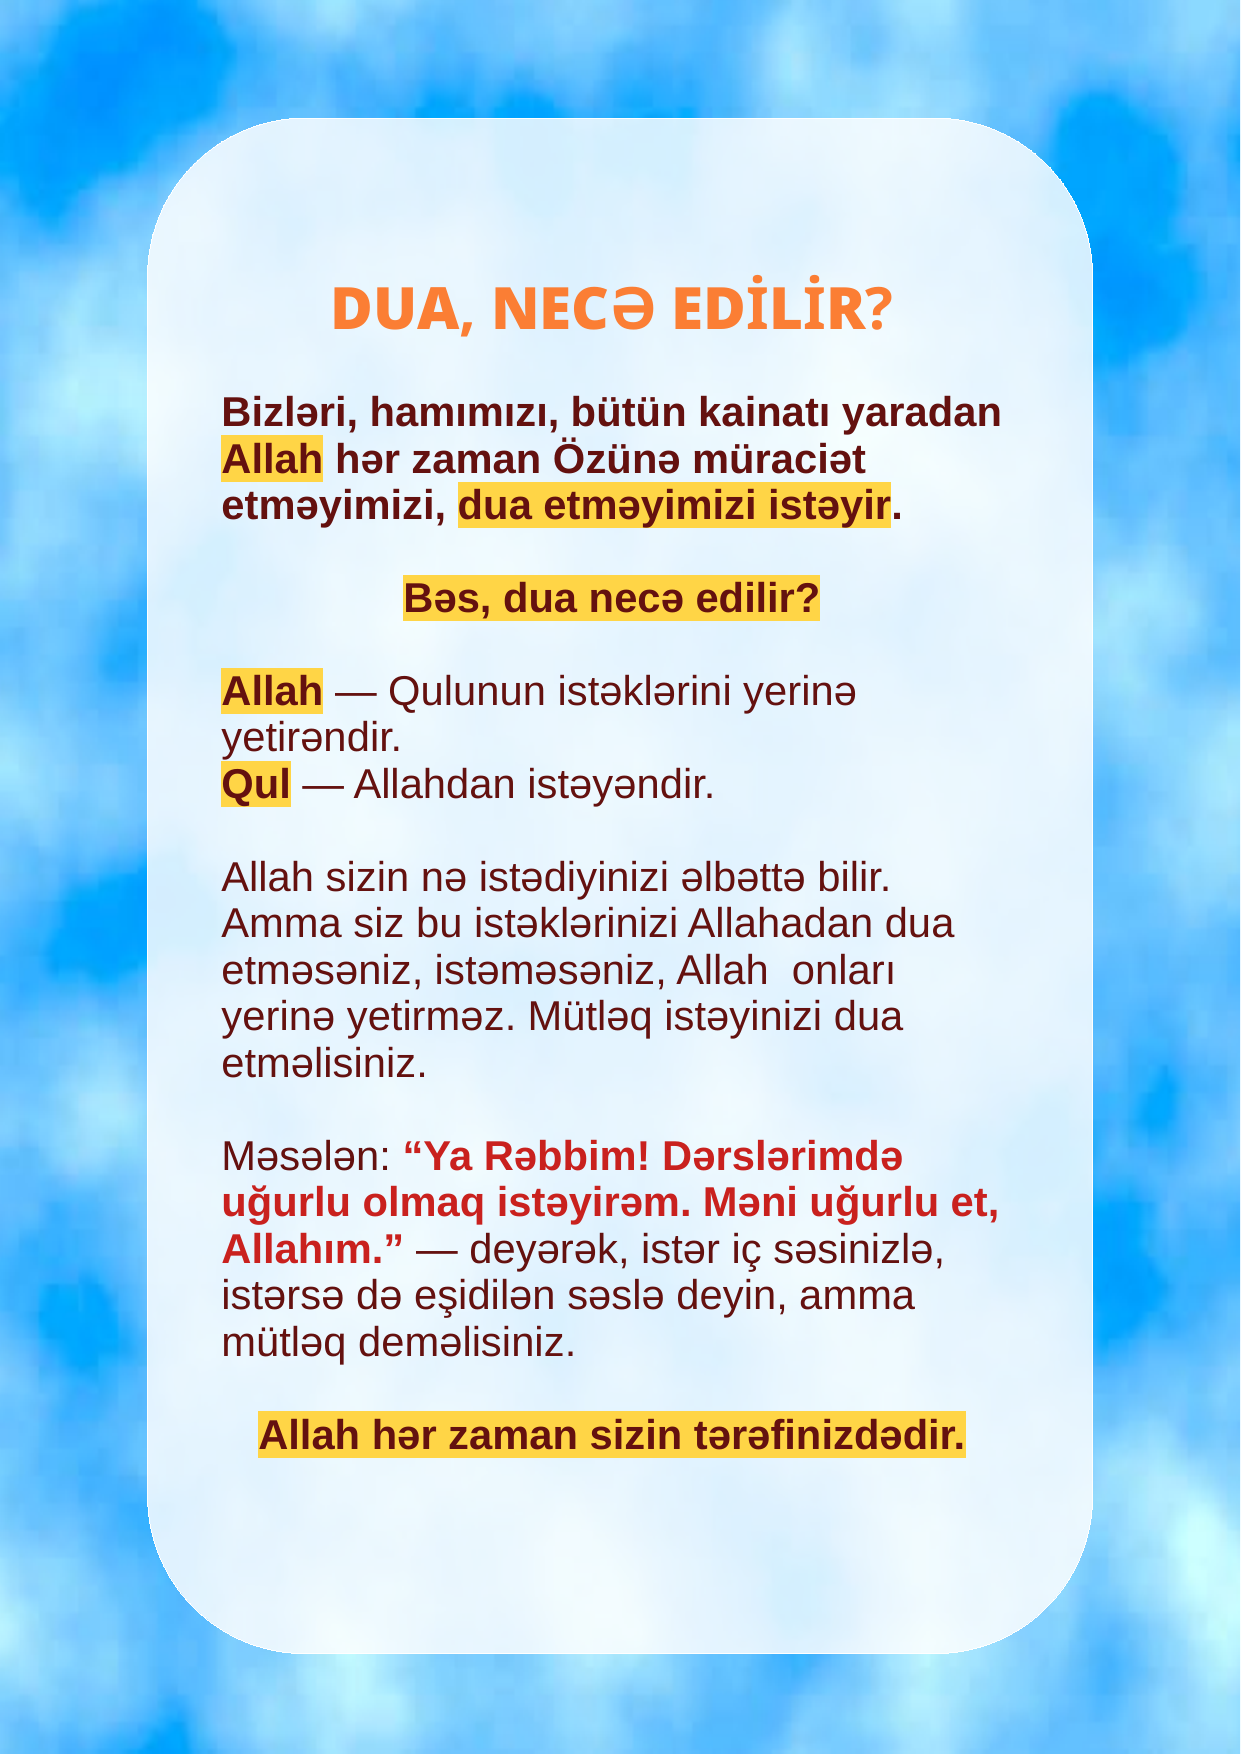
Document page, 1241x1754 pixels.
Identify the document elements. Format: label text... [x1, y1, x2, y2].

text_box [147, 118, 1093, 1654]
picture [0, 0, 1241, 1754]
text_box DUA, NECƏ EDİLİR? Bizləri, hamımızı, bütün kainatı yaradan Allah hər zaman Özünə müraciət etməyimizi, dua etməyimizi istəyir. Bəs, dua necə edilir? Allah — Qulunun istəklərini yerinə yetirəndir. Qul — Allahdan istəyəndir. Allah sizin nə istədiyinizi əlbəttə bilir. Amma siz bu istəklərinizi Allahadan dua etməsəniz, istəməsəniz, Allah onları yerinə yetirməz. Mütləq istəyinizi dua etməlisiniz. Məsələn: “Ya Rəbbim! Dərslərimdə uğurlu olmaq istəyirəm. Məni uğurlu et, Allahım.” — deyərək, istər iç səsinizlə, istərsə də eşidilən səslə deyin, amma mütləq deməlisiniz. Allah hər zaman sizin tərəfinizdədir. [206, 236, 1034, 1525]
